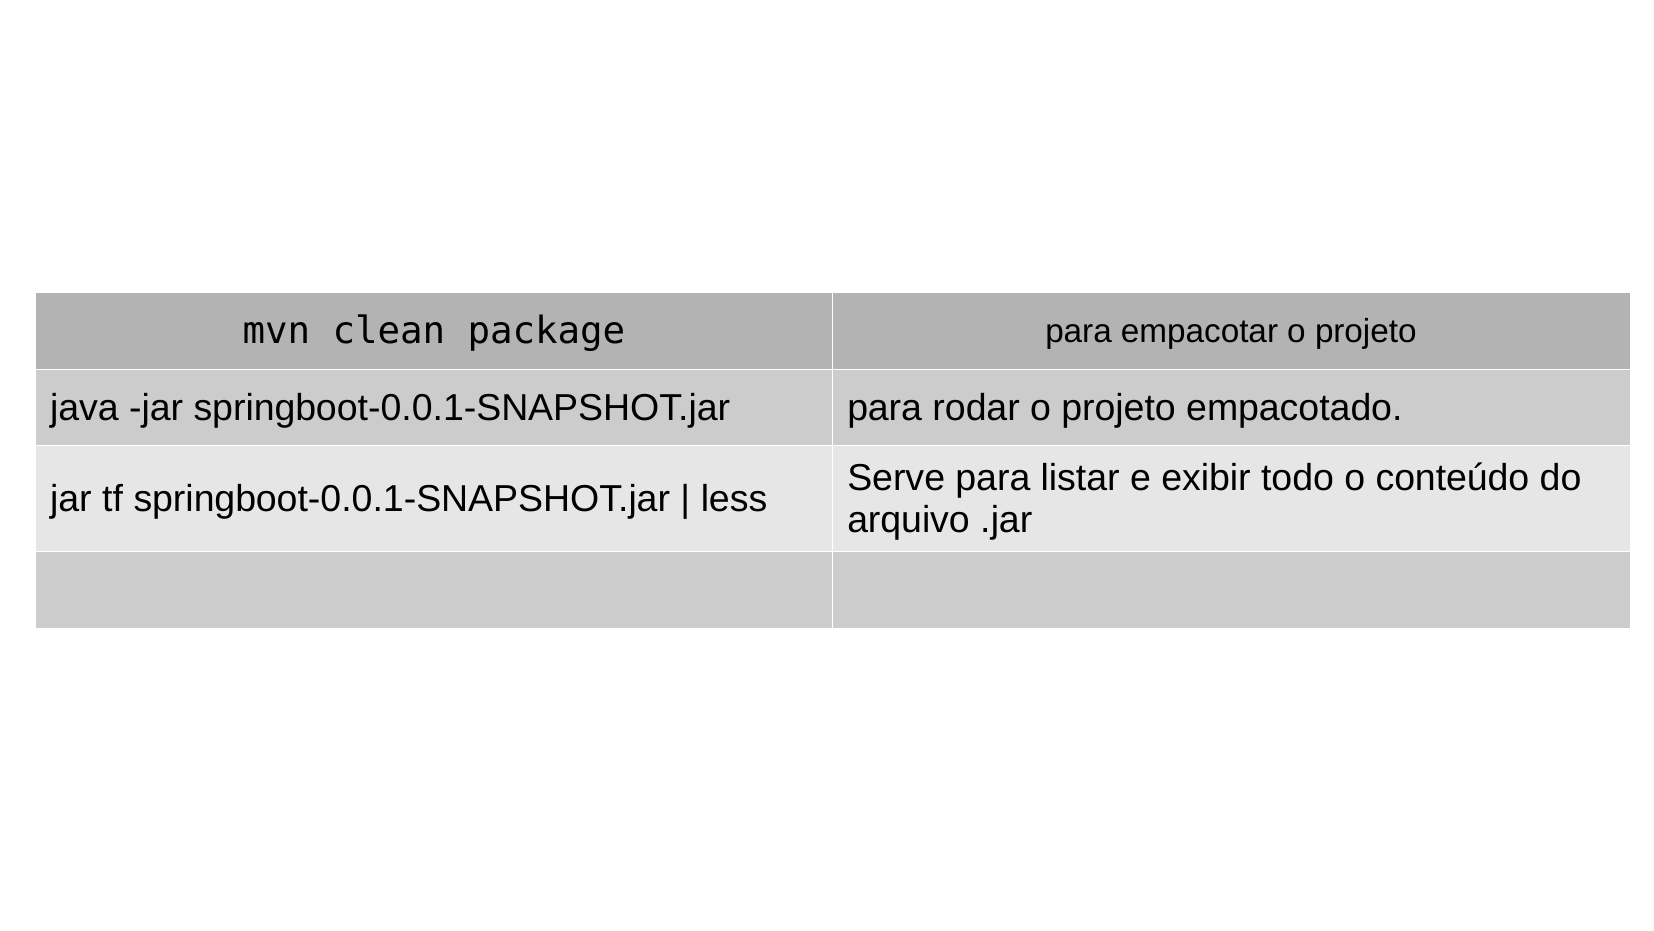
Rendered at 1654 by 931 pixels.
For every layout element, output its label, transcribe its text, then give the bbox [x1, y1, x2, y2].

table_header para empacotar o projeto [833, 293, 1630, 369]
table_cell java -jar springboot-0.0.1-SNAPSHOT.jar [36, 370, 832, 445]
table_cell jar tf springboot-0.0.1-SNAPSHOT.jar | less [36, 446, 832, 551]
table_cell [833, 552, 1630, 628]
table_cell [36, 552, 832, 628]
table_header mvn clean package [36, 293, 832, 369]
table_cell Serve para listar e exibir todo o conteúdo do arquivo .jar [833, 446, 1630, 551]
table_cell para rodar o projeto empacotado. [833, 370, 1630, 445]
